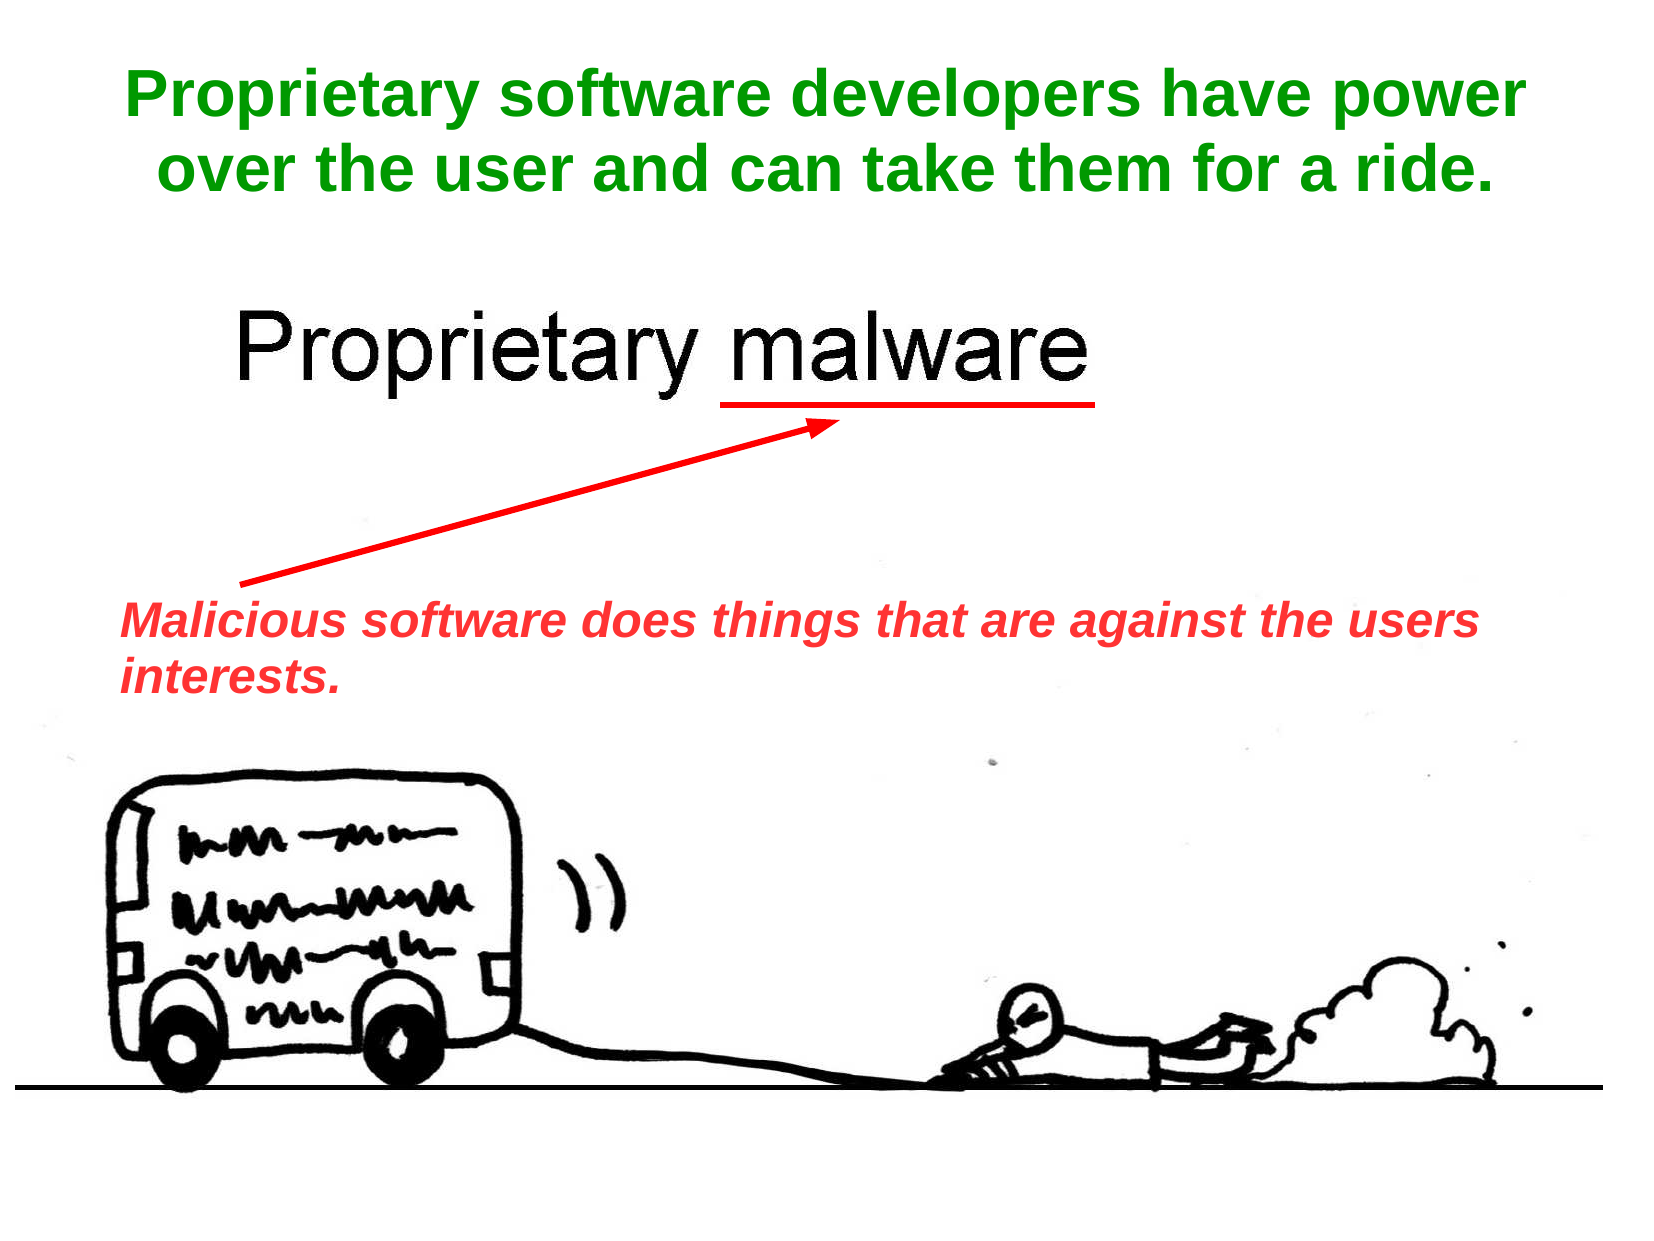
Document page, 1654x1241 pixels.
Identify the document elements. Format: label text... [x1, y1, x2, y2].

text_box Malicious software does things that are against the users interests. [105, 585, 1501, 713]
title Proprietary software developers have power over the user and can take them for a ride. [82, 0, 1571, 271]
picture [15, 287, 1603, 1108]
